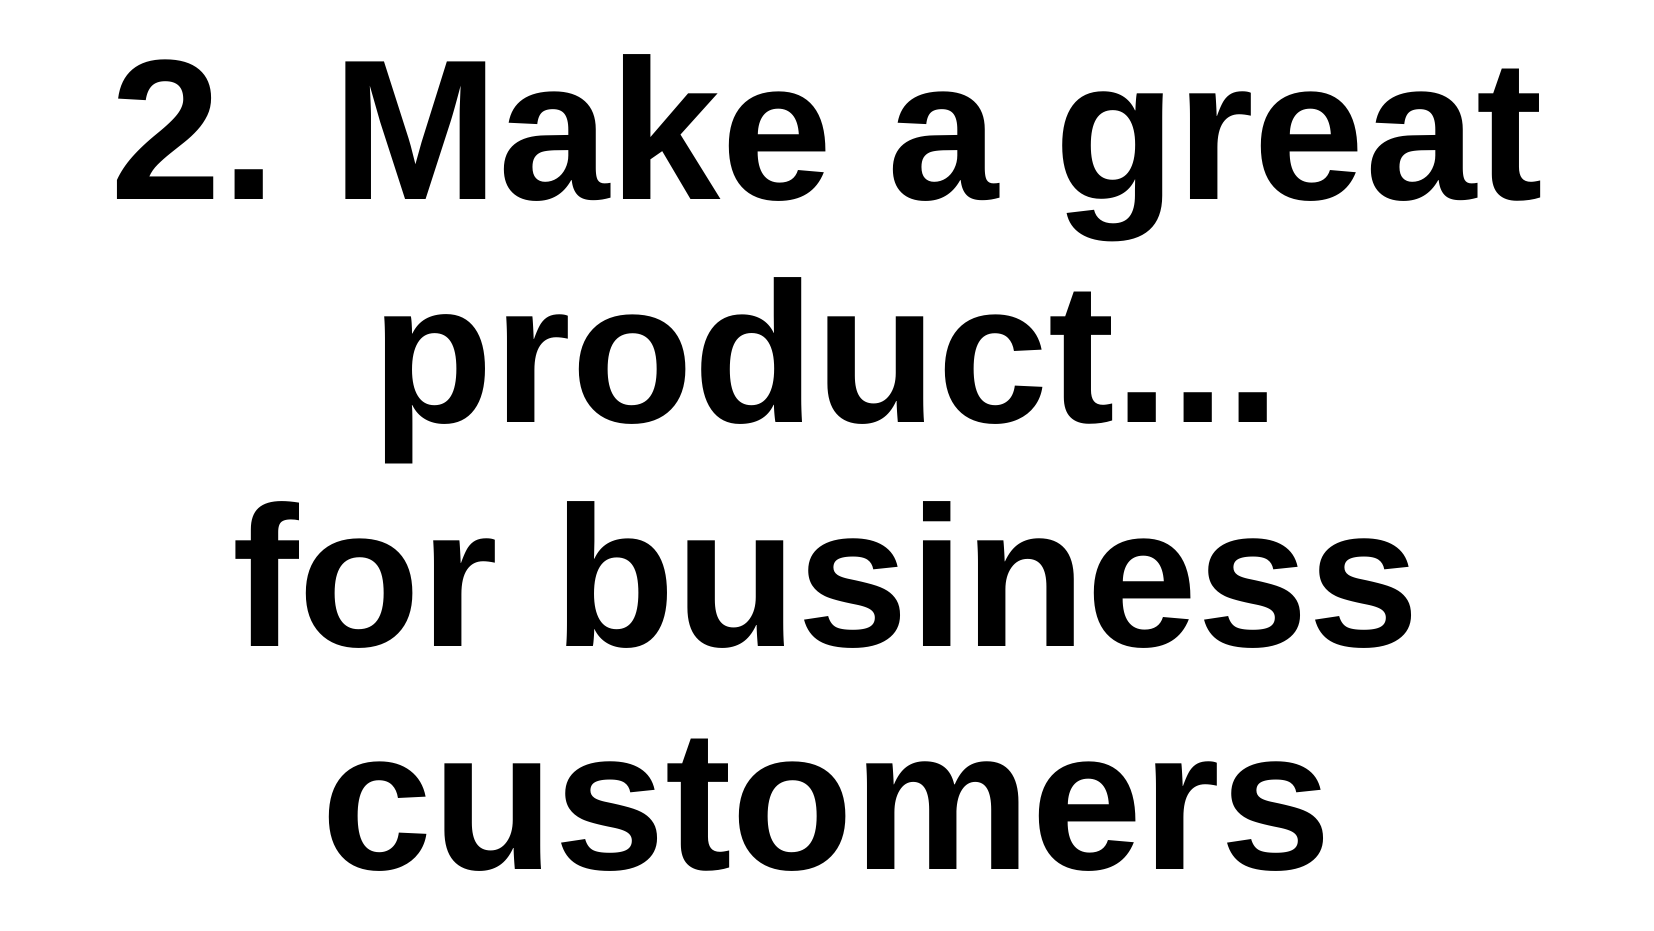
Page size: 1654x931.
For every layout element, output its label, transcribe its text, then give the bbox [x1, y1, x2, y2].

subtitle 2. Make a great product... for business customers [82, 18, 1571, 913]
